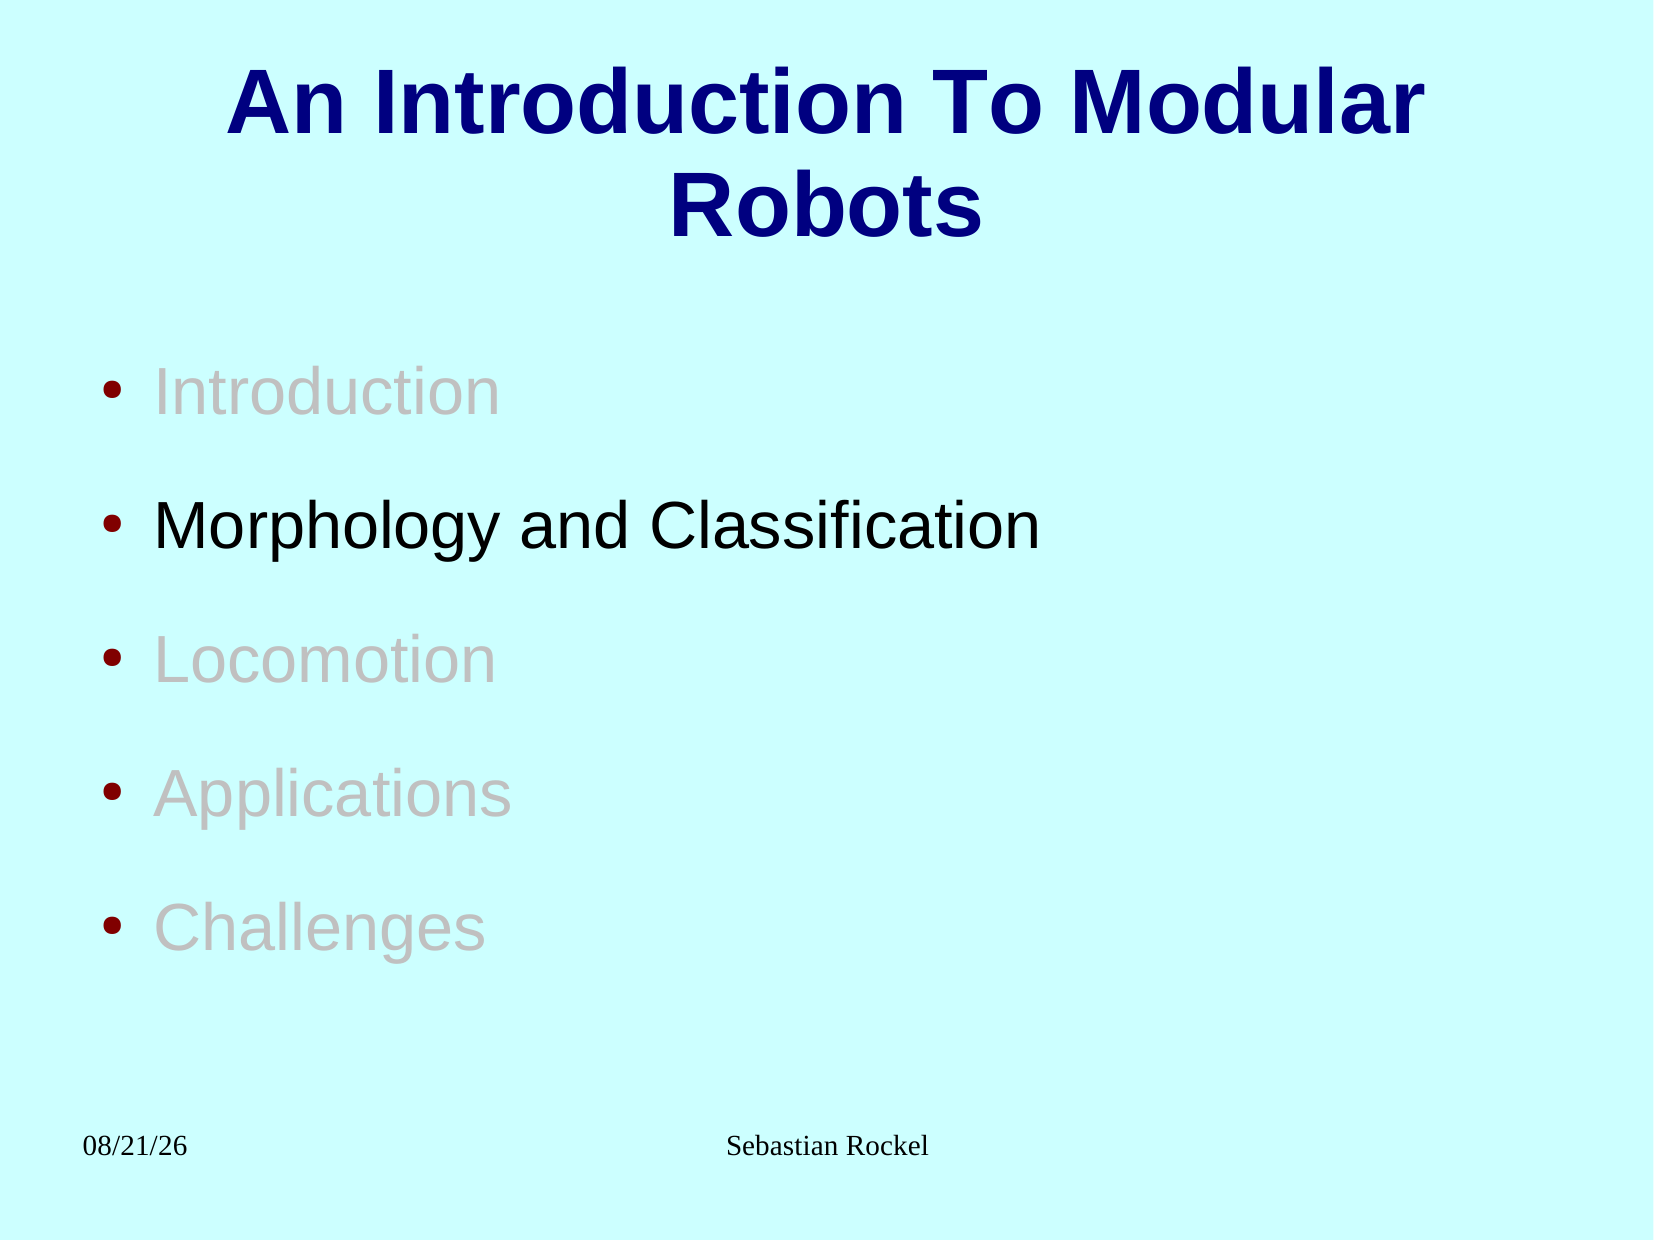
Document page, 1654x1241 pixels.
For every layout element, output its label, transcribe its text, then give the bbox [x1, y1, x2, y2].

title An Introduction To Modular Robots [82, 49, 1571, 257]
list Introduction Morphology and Classification Locomotion Applications Challenges [82, 354, 1571, 1094]
